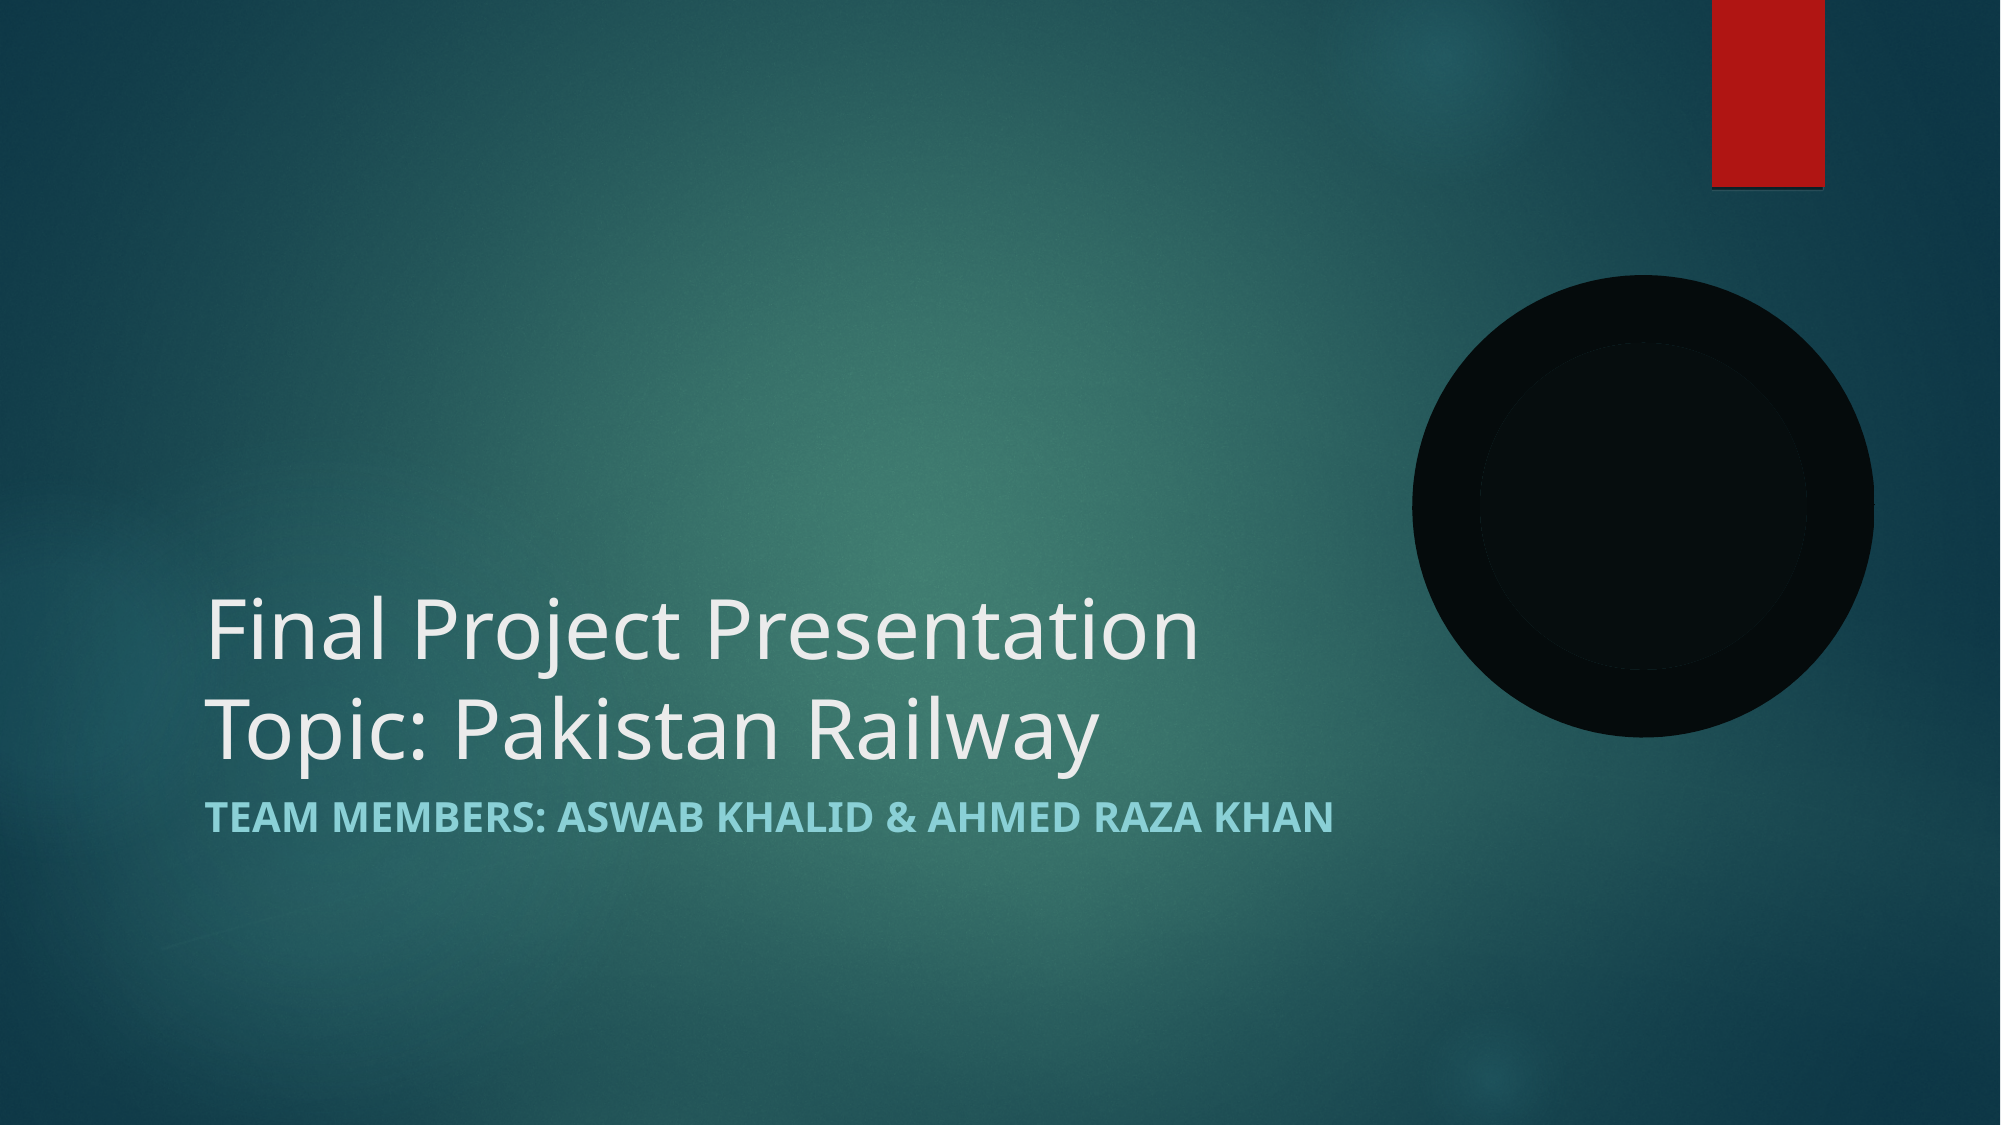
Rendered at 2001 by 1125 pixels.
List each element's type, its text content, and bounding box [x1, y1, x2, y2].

subtitle Team Members: Aswab Khalid & Ahmed Raza Khan [189, 783, 1638, 926]
title Final Project Presentation Topic: Pakistan Railway [189, 237, 1638, 783]
